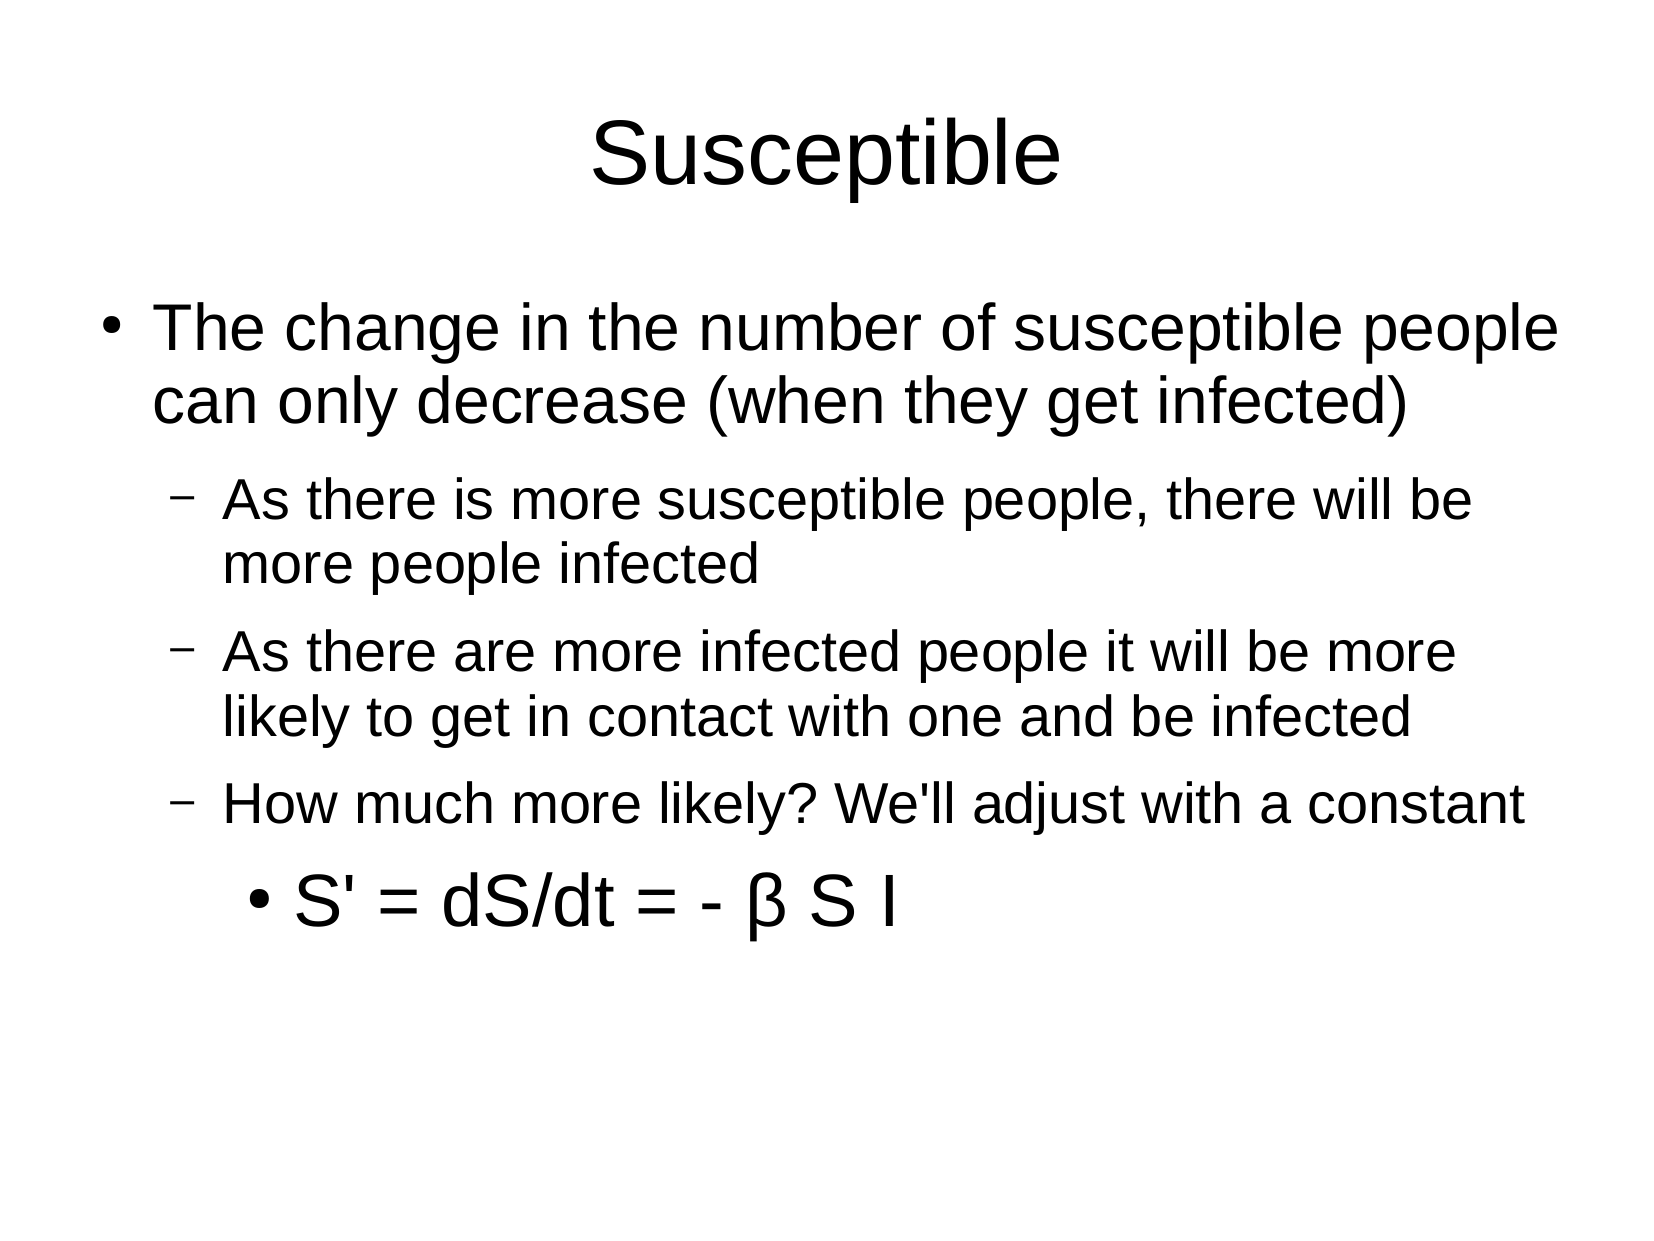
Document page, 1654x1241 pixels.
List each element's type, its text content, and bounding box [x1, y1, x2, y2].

list The change in the number of susceptible people can only decrease (when they get infected) As there is more susceptible people, there will be more people infected As there are more infected people it will be more likely to get in contact with one and be infected How much more likely? We'll adjust with a constant S' = dS/dt = - β S I [82, 290, 1571, 1010]
title Susceptible [82, 49, 1571, 257]
